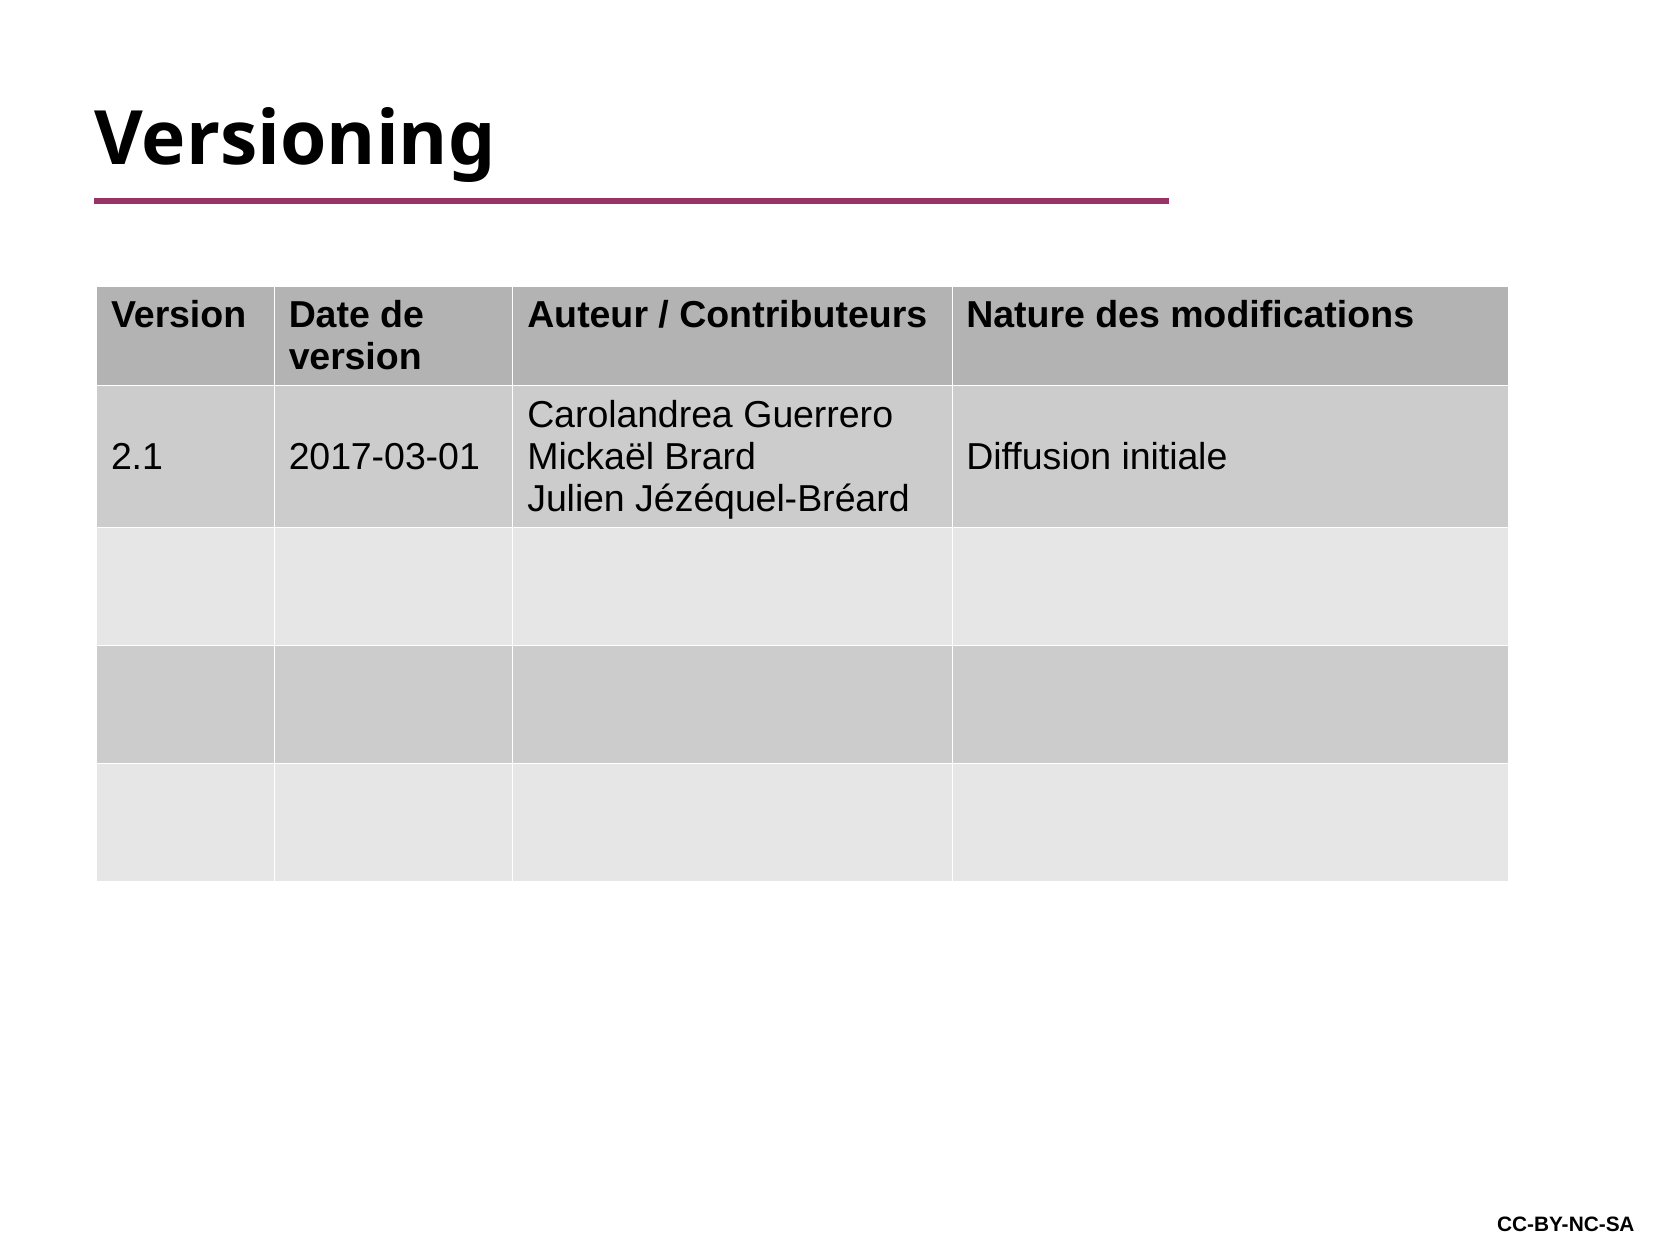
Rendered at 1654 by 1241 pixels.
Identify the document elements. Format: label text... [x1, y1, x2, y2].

table_header Nature des modifications [953, 287, 1508, 385]
table_cell [953, 764, 1508, 881]
text_box CC-BY-NC-SA [1482, 1204, 1654, 1241]
table_cell [97, 764, 274, 881]
table_cell [275, 764, 512, 881]
title Versioning [94, 31, 1571, 239]
table_cell [953, 528, 1508, 645]
table_cell Diffusion initiale [953, 386, 1508, 527]
table_cell [97, 528, 274, 645]
table_header Date de version [275, 287, 512, 385]
table_cell [513, 528, 952, 645]
table_header Auteur / Contributeurs [513, 287, 952, 385]
table_cell [275, 528, 512, 645]
table_cell [953, 646, 1508, 763]
text_box [94, 372, 1583, 1170]
table_cell [513, 764, 952, 881]
table_cell [97, 646, 274, 763]
table_cell 2017-03-01 [275, 386, 512, 527]
table_cell 2.1 [97, 386, 274, 527]
table_cell [513, 646, 952, 763]
table_header Version [97, 287, 274, 385]
table_cell Carolandrea Guerrero Mickaël Brard Julien Jézéquel-Bréard [513, 386, 952, 527]
table_cell [275, 646, 512, 763]
